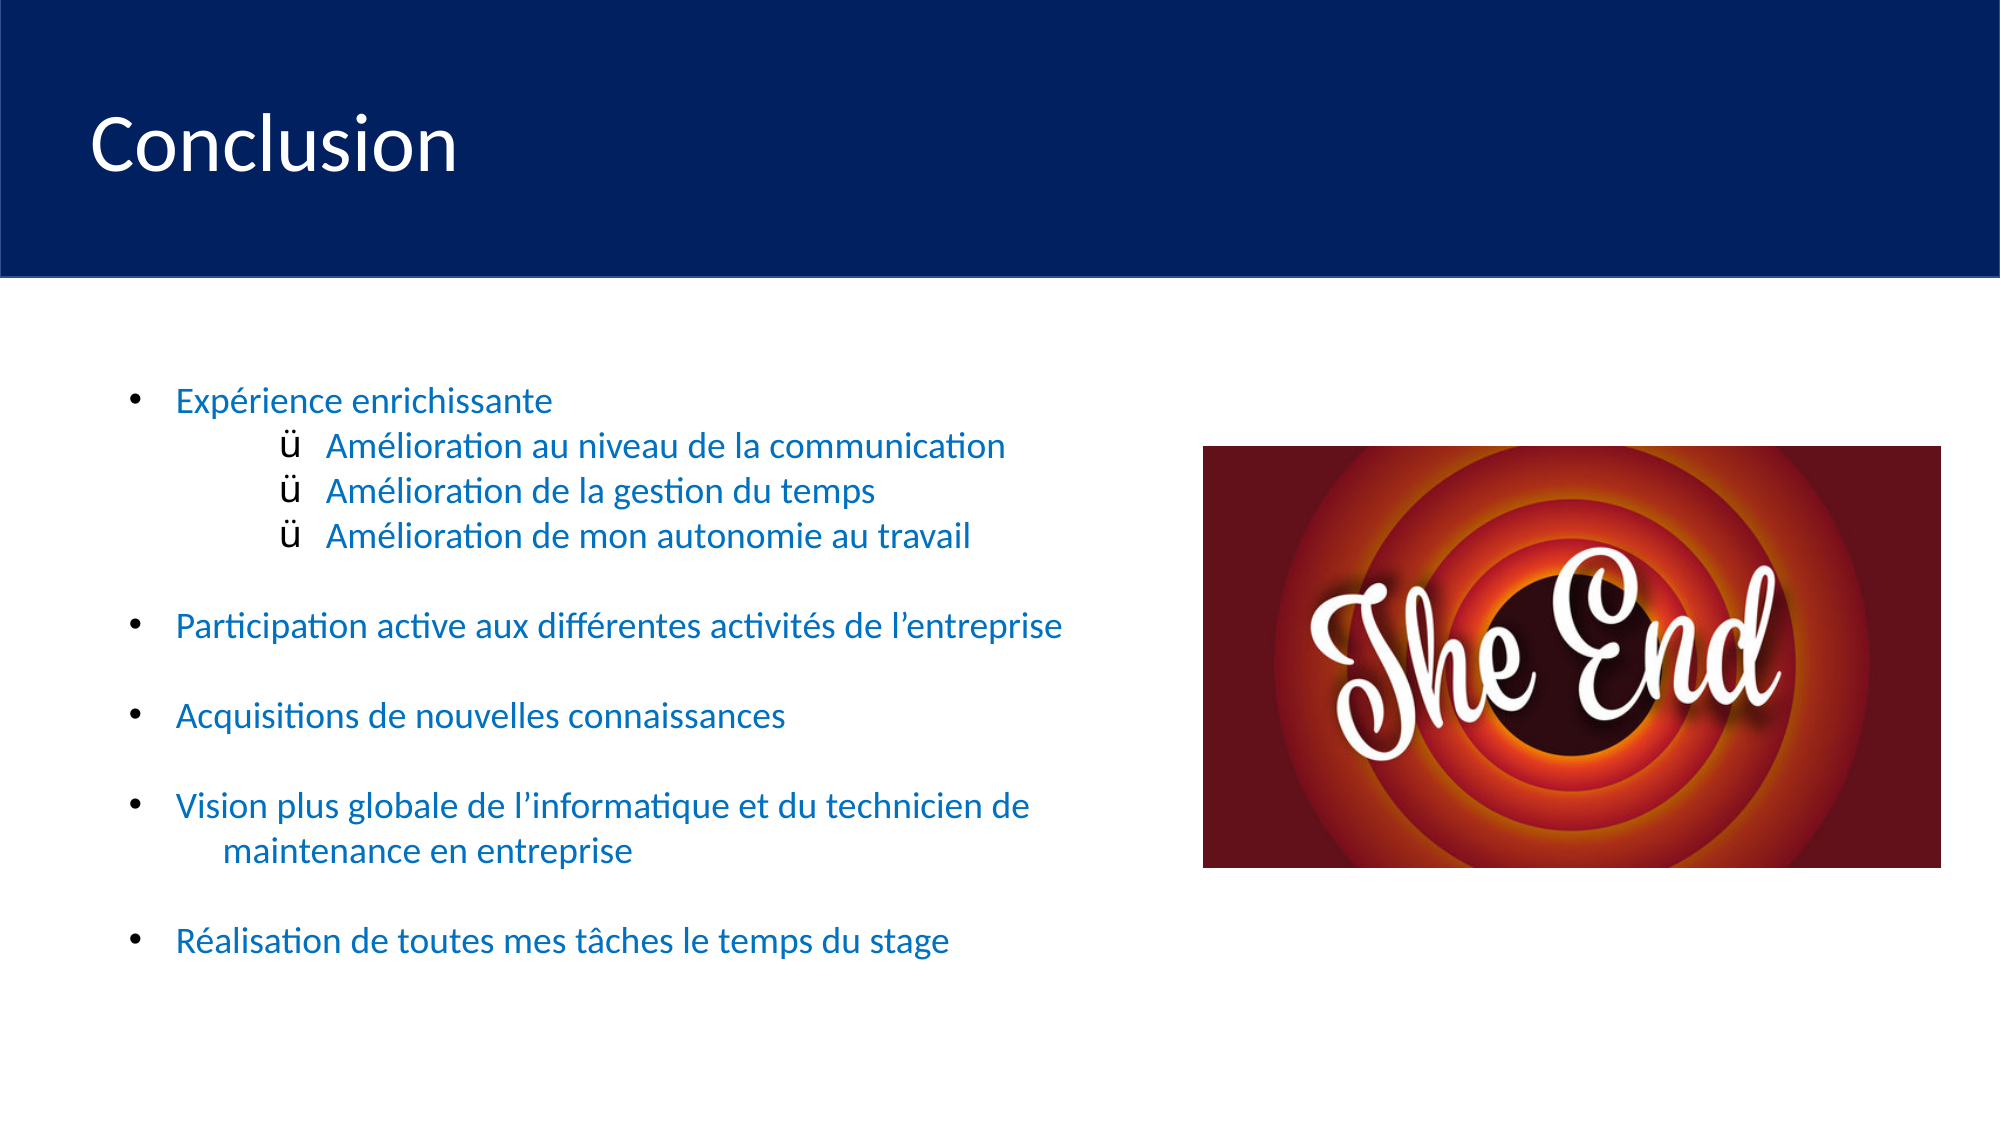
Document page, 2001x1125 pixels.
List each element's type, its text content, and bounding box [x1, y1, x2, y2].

picture [1203, 446, 1941, 868]
text_box Conclusion [0, 0, 2000, 277]
text_box Expérience enrichissante Amélioration au niveau de la communication Amélioration de la gestion du temps Amélioration de mon autonomie au travail Participation active aux différentes activités de l’entreprise Acquisitions de nouvelles connaissances Vision plus globale de l’informatique et du technicien de maintenance en entreprise Réalisation de toutes mes tâches le temps du stage [113, 368, 1163, 1020]
